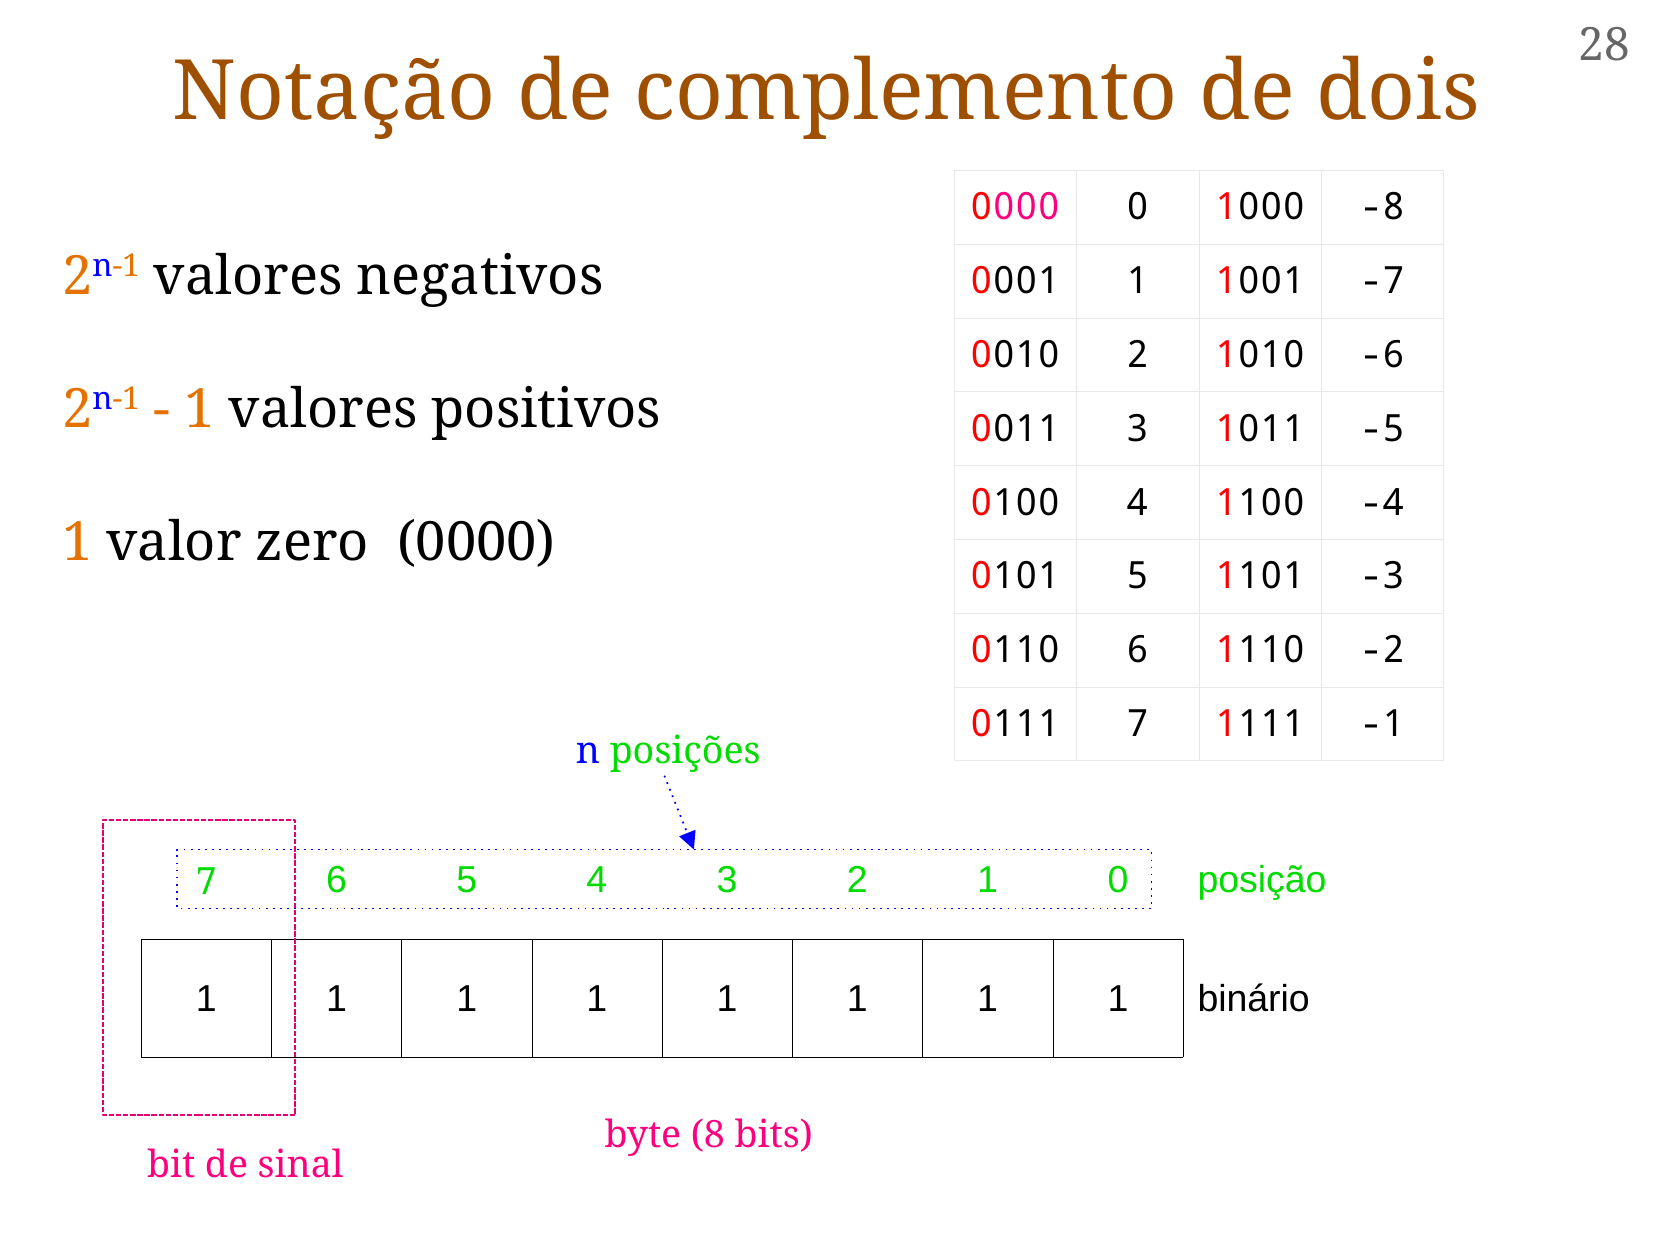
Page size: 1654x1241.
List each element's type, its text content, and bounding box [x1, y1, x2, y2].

table_cell 1 [1054, 940, 1183, 1057]
table_header 0 [1053, 821, 1183, 939]
table_header 6 [271, 821, 402, 939]
table_cell 0100 [955, 466, 1076, 539]
table_header -8 [1322, 171, 1443, 244]
table_cell 1 [272, 940, 401, 1057]
table_cell 1100 [1200, 466, 1321, 539]
table_cell binário [1184, 939, 1428, 1057]
table_cell -2 [1322, 614, 1443, 687]
table_header 5 [402, 821, 532, 939]
table_cell 5 [1077, 540, 1199, 613]
table_cell 1 [402, 940, 532, 1057]
table_cell 1011 [1200, 392, 1321, 465]
table_cell -1 [1322, 688, 1443, 760]
list 2n-1 valores negativos 2n-1 - 1 valores positivos 1 valor zero (0000) [59, 236, 1595, 1211]
table_header 3 [662, 821, 792, 939]
table_cell -7 [1322, 245, 1443, 318]
text_box byte (8 bits) [589, 1100, 829, 1167]
table_cell 0101 [955, 540, 1076, 613]
table_cell 6 [1077, 614, 1199, 687]
table_cell 1010 [1200, 319, 1321, 391]
table_cell 1101 [1200, 540, 1321, 613]
table_cell 1 [533, 940, 662, 1057]
table_cell 1 [663, 940, 792, 1057]
table_header 2 [792, 821, 922, 939]
table_cell 2 [1077, 319, 1199, 391]
table_cell 4 [1077, 466, 1199, 539]
table_header 4 [532, 821, 662, 939]
table_cell -3 [1322, 540, 1443, 613]
table_cell 1111 [1200, 688, 1321, 760]
table_cell 1001 [1200, 245, 1321, 318]
table_cell 1 [923, 940, 1053, 1057]
table_header 7 [141, 821, 271, 939]
table_cell -4 [1322, 466, 1443, 539]
table_header posição [1183, 821, 1428, 939]
table_cell -6 [1322, 319, 1443, 391]
table_header 0000 [955, 171, 1076, 244]
table_cell 1 [793, 940, 922, 1057]
table_cell -5 [1322, 392, 1443, 465]
table_cell 0011 [955, 392, 1076, 465]
table_header 0 [1077, 171, 1199, 244]
table_cell 0110 [955, 614, 1076, 687]
table_cell 1 [142, 940, 271, 1057]
title Notação de complemento de dois [59, 29, 1595, 148]
table_cell 0010 [955, 319, 1076, 391]
table_header 1 [922, 821, 1053, 939]
table_cell 0111 [955, 688, 1076, 760]
table_cell 3 [1077, 392, 1199, 465]
table_cell 0001 [955, 245, 1076, 318]
text_box n posições [561, 716, 776, 783]
table_cell 1 [1077, 245, 1199, 318]
table_header 1000 [1200, 171, 1321, 244]
text_box bit de sinal [132, 1130, 359, 1196]
table_cell 1110 [1200, 614, 1321, 687]
table_cell 7 [1077, 688, 1199, 760]
